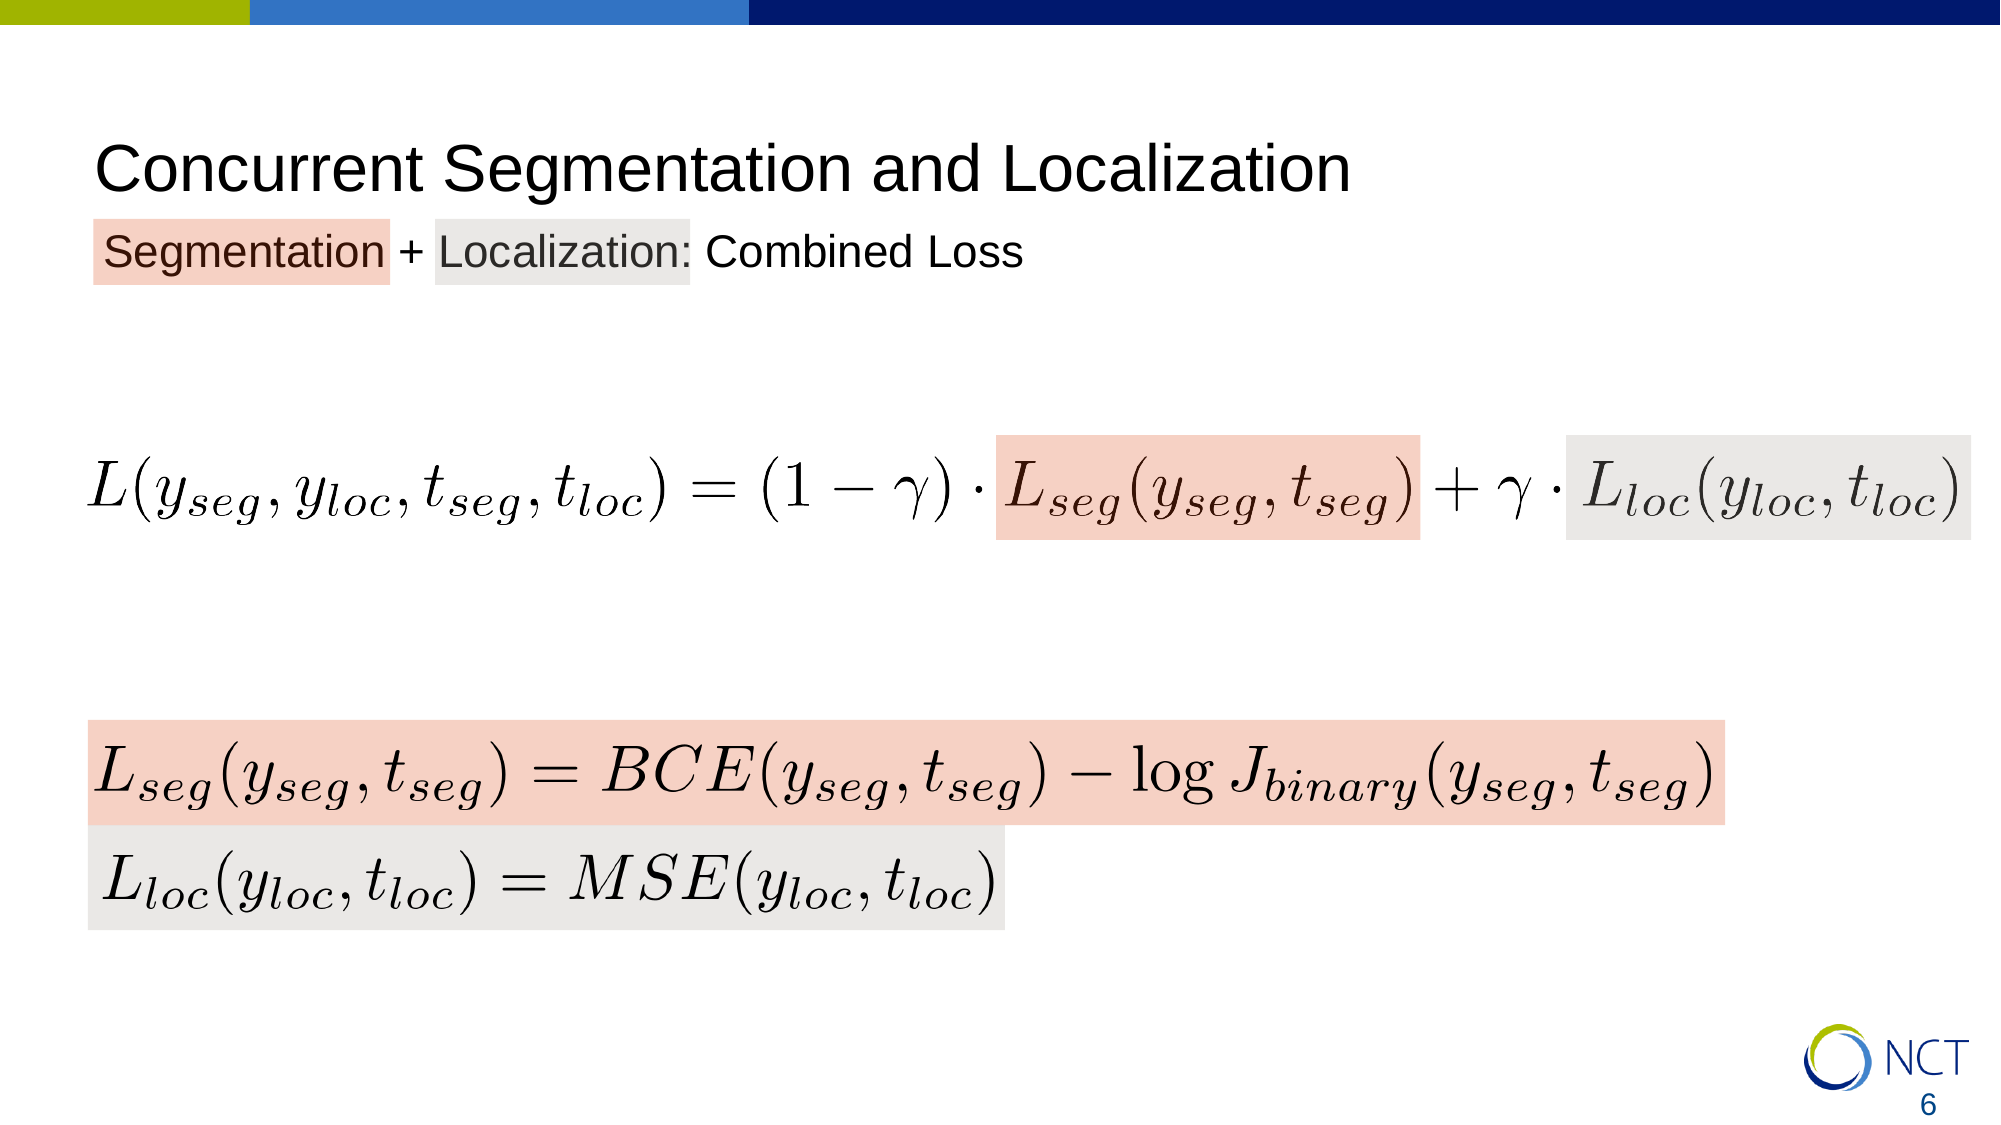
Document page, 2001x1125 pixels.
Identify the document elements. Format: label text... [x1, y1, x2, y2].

text_box Segmentation + Localization: Combined Loss [88, 218, 1276, 286]
text_box [87, 720, 1726, 931]
title Concurrent Segmentation and Localization [94, 75, 1886, 263]
picture [87, 456, 996, 526]
text_box [1566, 435, 1972, 540]
text_box 6 [1905, 1080, 1951, 1125]
text_box [435, 218, 691, 285]
picture [1804, 1024, 1969, 1091]
picture [102, 842, 1005, 916]
text_box [996, 435, 1421, 540]
text_box [93, 218, 391, 285]
picture [1421, 456, 1566, 526]
picture [94, 741, 1711, 811]
